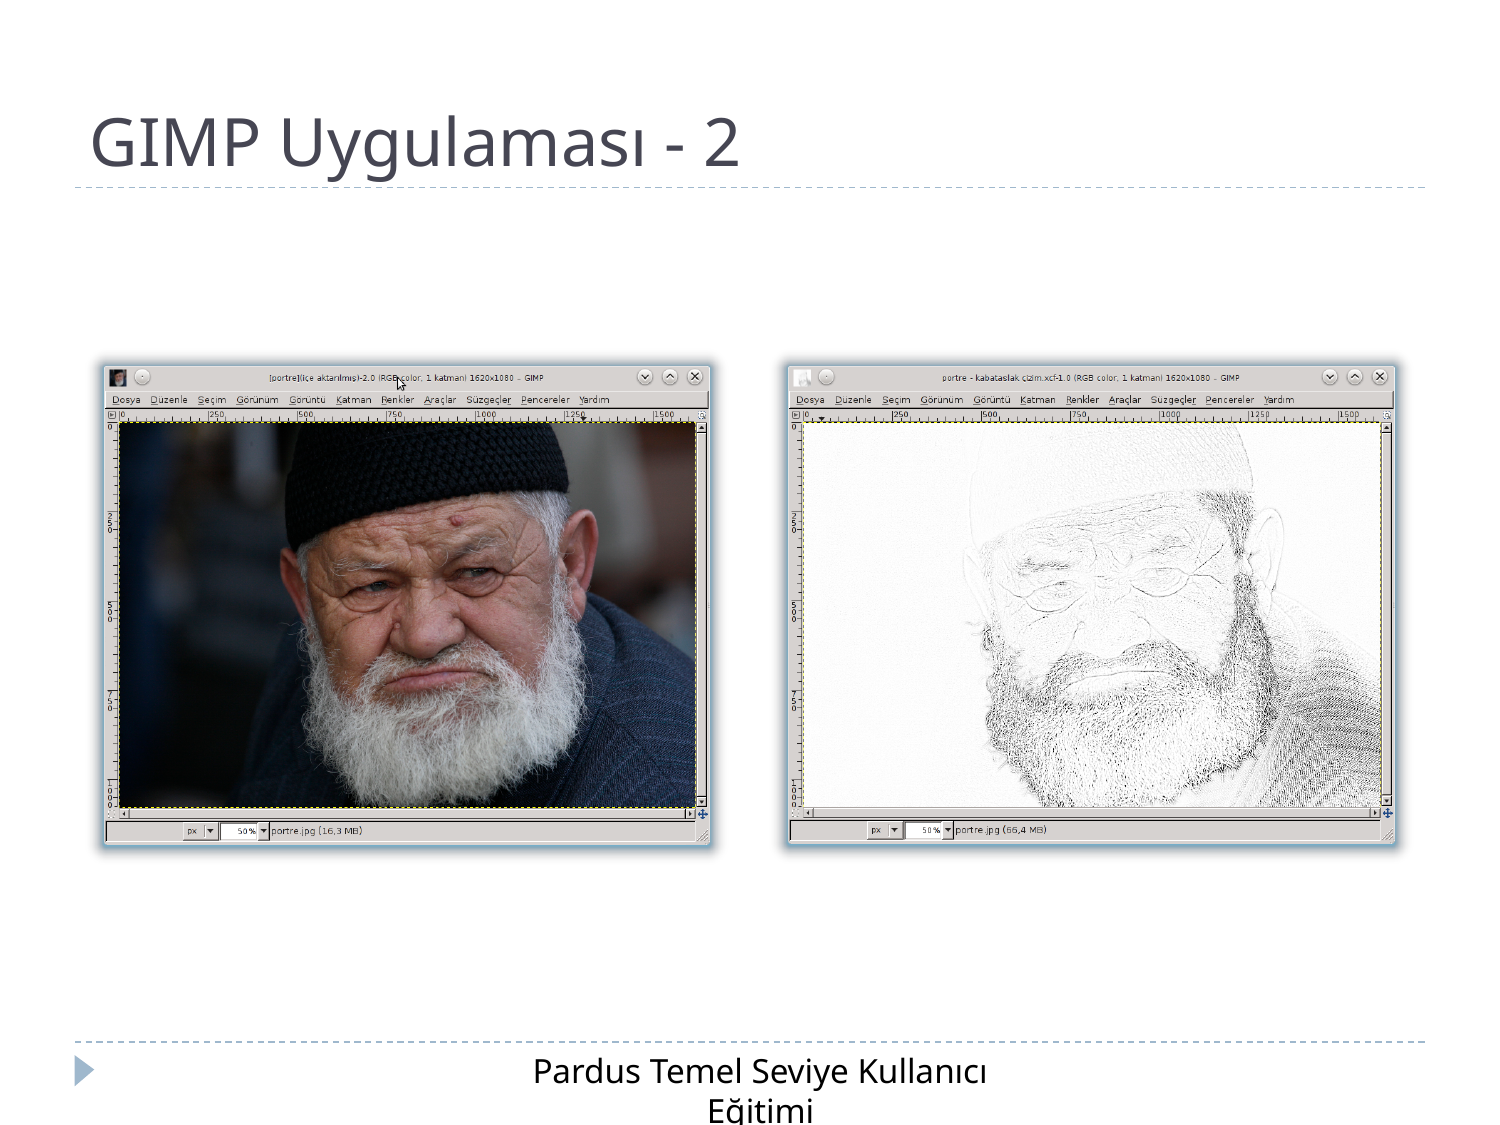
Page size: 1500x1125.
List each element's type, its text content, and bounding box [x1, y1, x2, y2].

picture [75, 337, 738, 873]
picture [759, 337, 1423, 872]
title GIMP Uygulaması - 2 [75, 37, 1425, 188]
